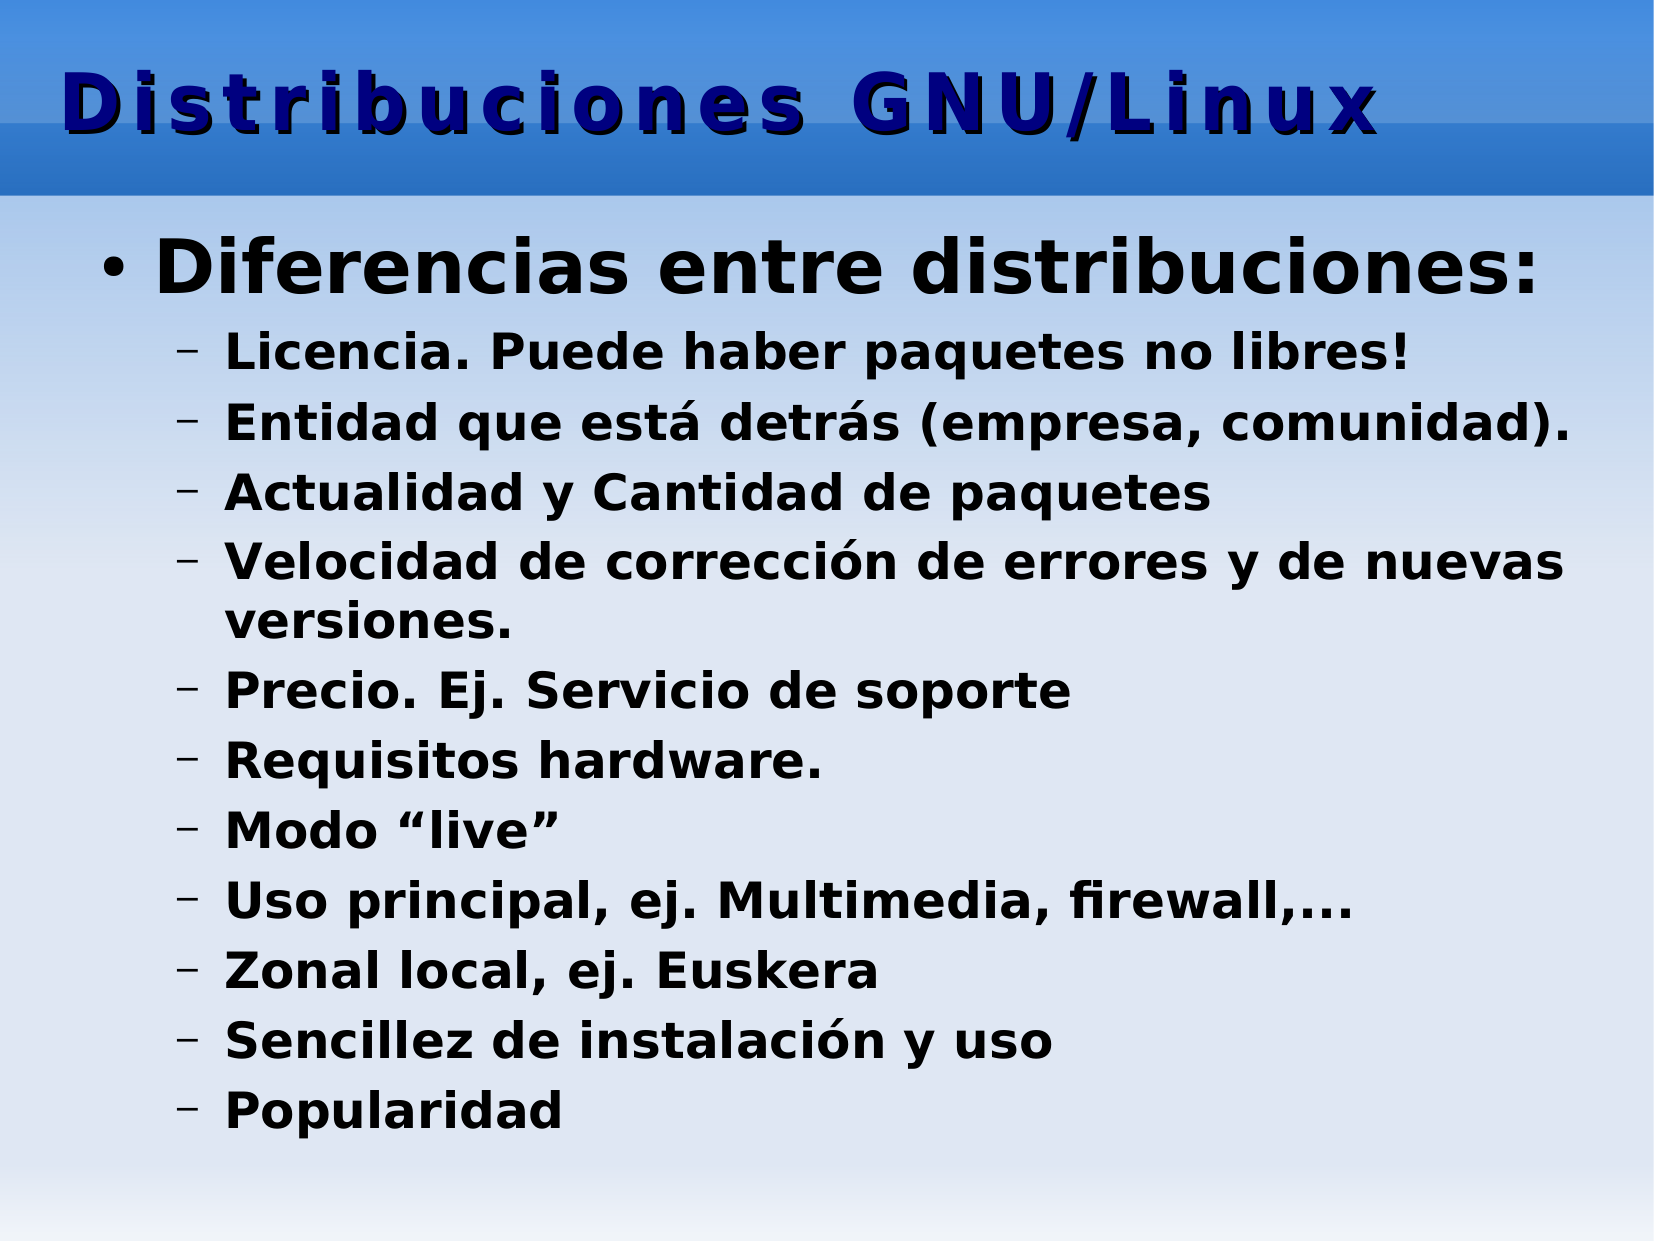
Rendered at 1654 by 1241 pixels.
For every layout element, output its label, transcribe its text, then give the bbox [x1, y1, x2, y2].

list Diferencias entre distribuciones: Licencia. Puede haber paquetes no libres! Entidad que está detrás (empresa, comunidad). Actualidad y Cantidad de paquetes Velocidad de corrección de errores y de nuevas versiones. Precio. Ej. Servicio de soporte Requisitos hardware. Modo “live” Uso principal, ej. Multimedia, firewall,... Zonal local, ej. Euskera Sencillez de instalación y uso Popularidad [82, 224, 1625, 1141]
picture [0, 0, 1654, 1241]
title Distribuciones GNU/Linux [59, 29, 1654, 178]
